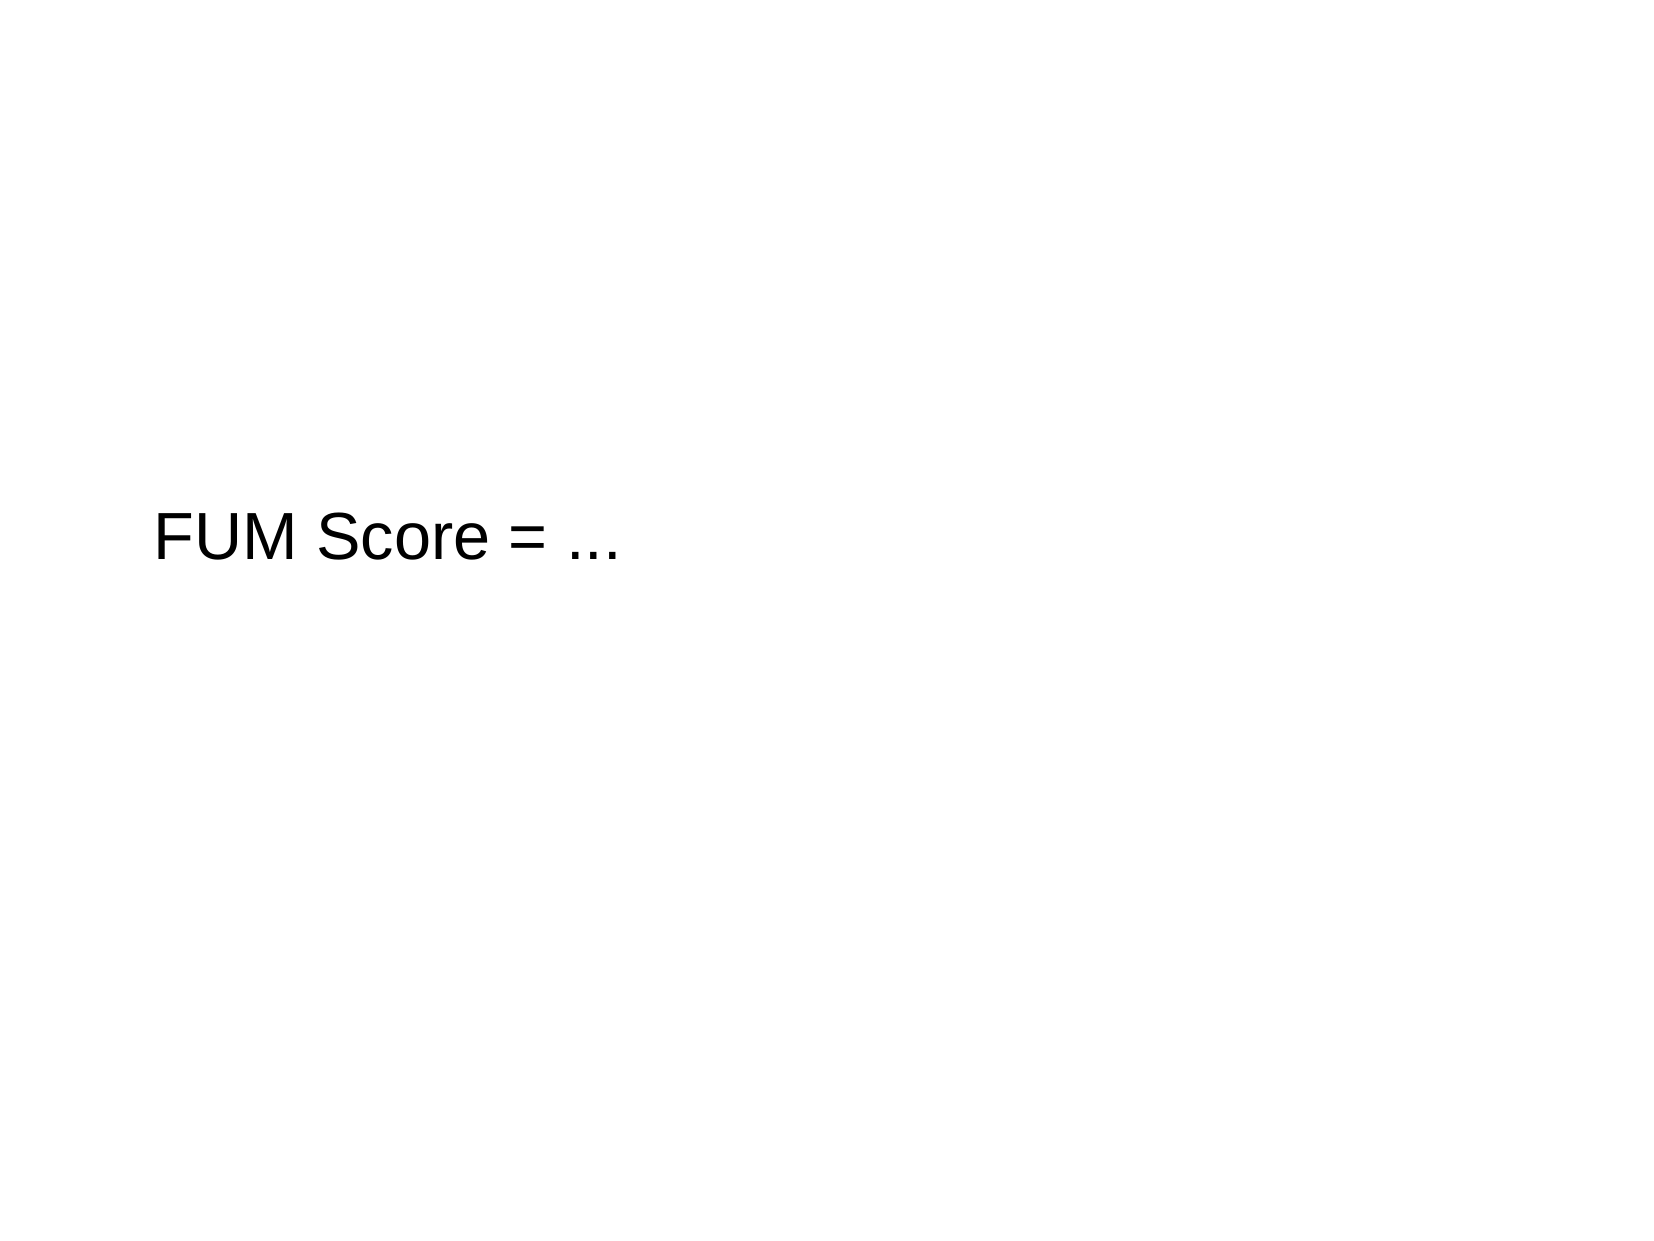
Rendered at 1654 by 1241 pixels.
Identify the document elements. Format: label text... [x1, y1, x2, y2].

list FUM Score = ... [82, 290, 1571, 1109]
